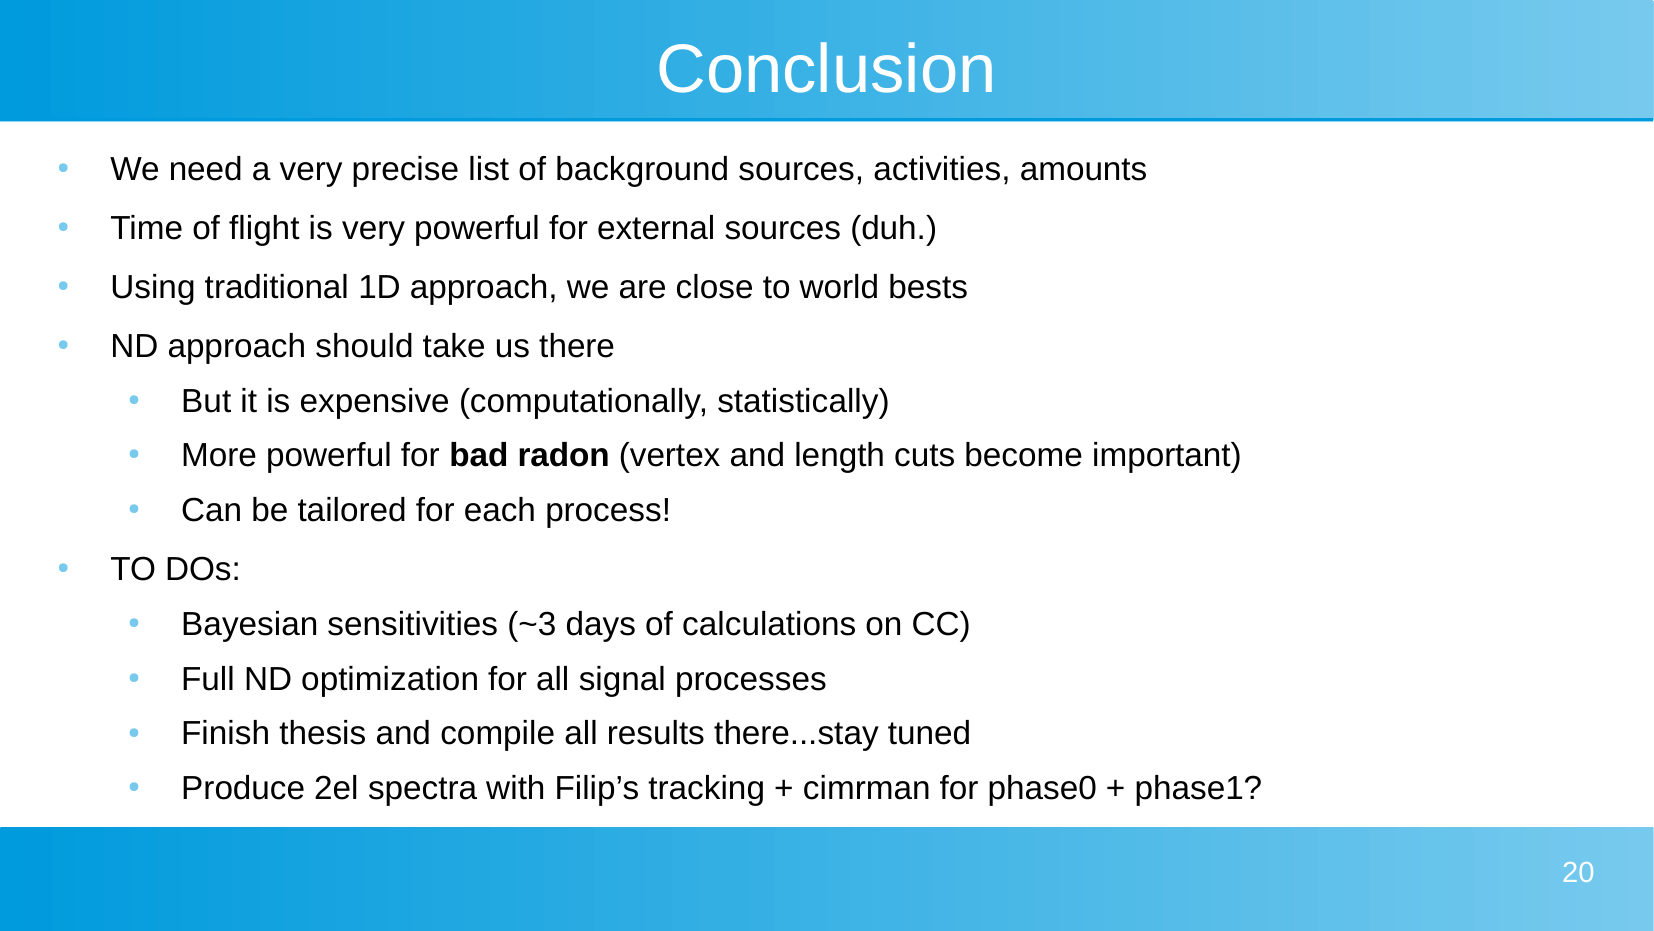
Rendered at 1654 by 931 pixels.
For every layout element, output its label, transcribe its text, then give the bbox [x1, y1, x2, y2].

title Conclusion [59, 29, 1595, 108]
list We need a very precise list of background sources, activities, amounts Time of flight is very powerful for external sources (duh.) Using traditional 1D approach, we are close to world bests ND approach should take us there But it is expensive (computationally, statistically) More powerful for bad radon (vertex and length cuts become important) Can be tailored for each process! TO DOs: Bayesian sensitivities (~3 days of calculations on CC) Full ND optimization for all signal processes Finish thesis and compile all results there...stay tuned Produce 2el spectra with Filip’s tracking + cimrman for phase0 + phase1? [39, 150, 1576, 788]
